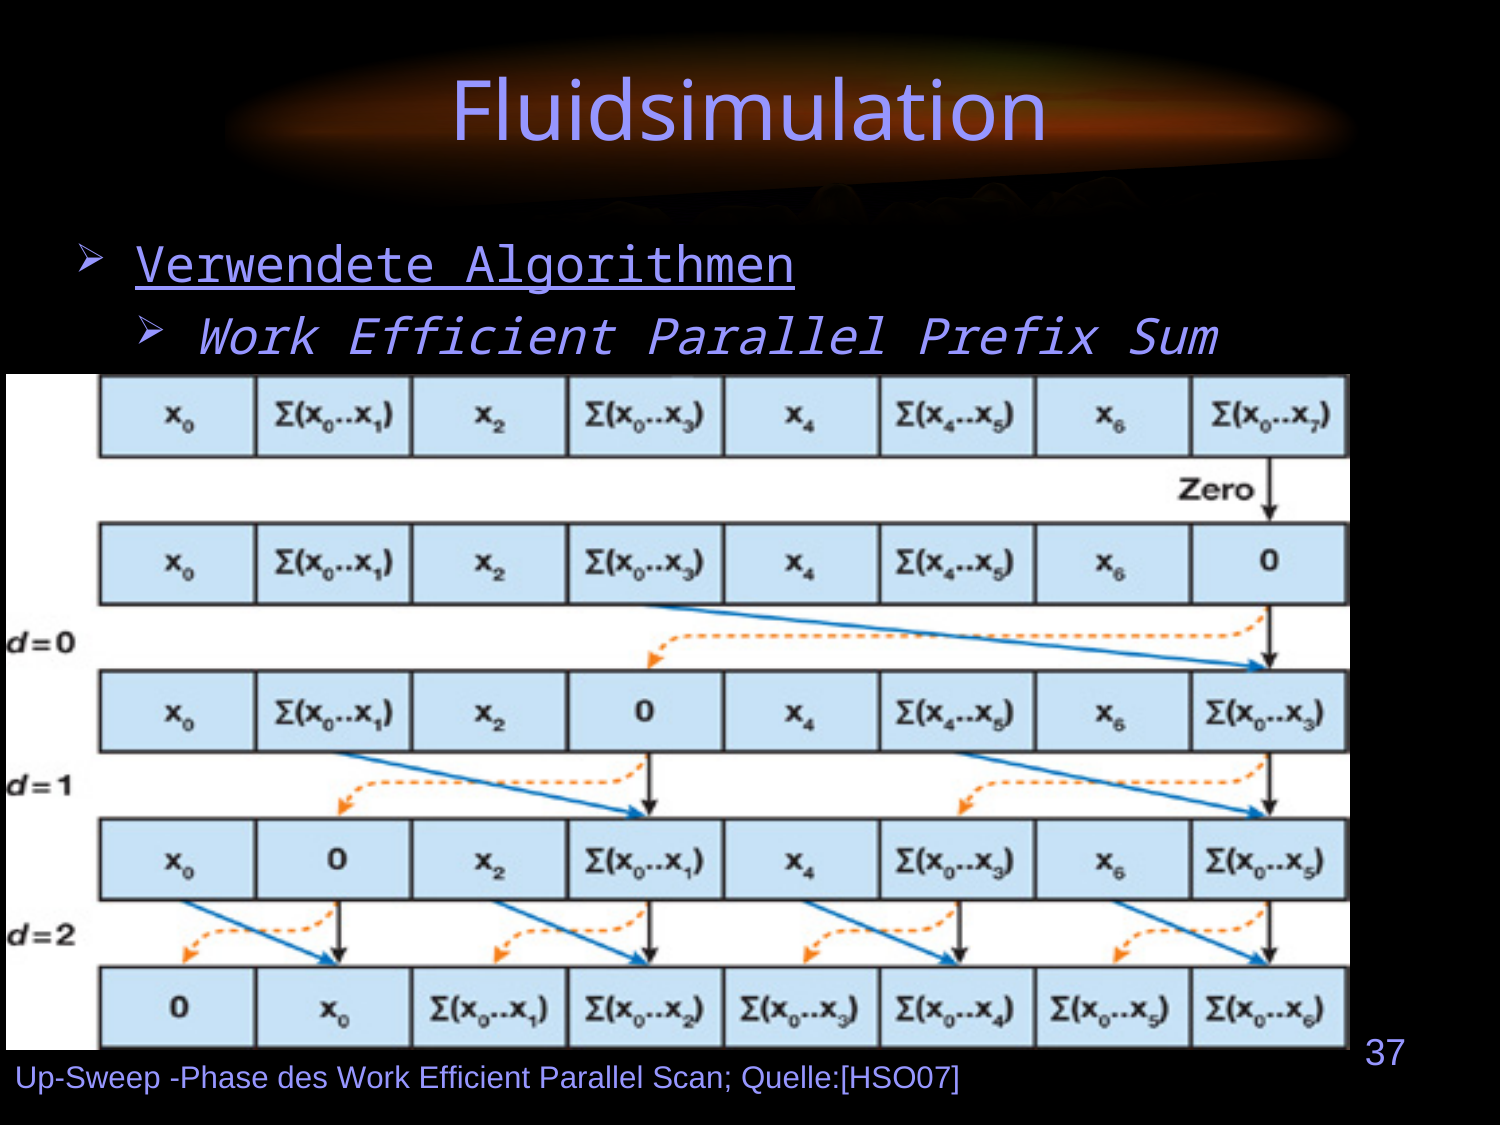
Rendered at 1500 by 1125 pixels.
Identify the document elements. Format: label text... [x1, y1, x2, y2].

text_box Verwendete Algorithmen Work Efficient Parallel Prefix Sum [0, 224, 1471, 1050]
picture [6, 374, 1351, 1050]
text_box Up-Sweep -Phase des Work Efficient Parallel Scan; Quelle:[HSO07] [0, 1050, 1500, 1125]
text_box [112, 0, 1463, 224]
text_box Fluidsimulation [75, 0, 1426, 216]
